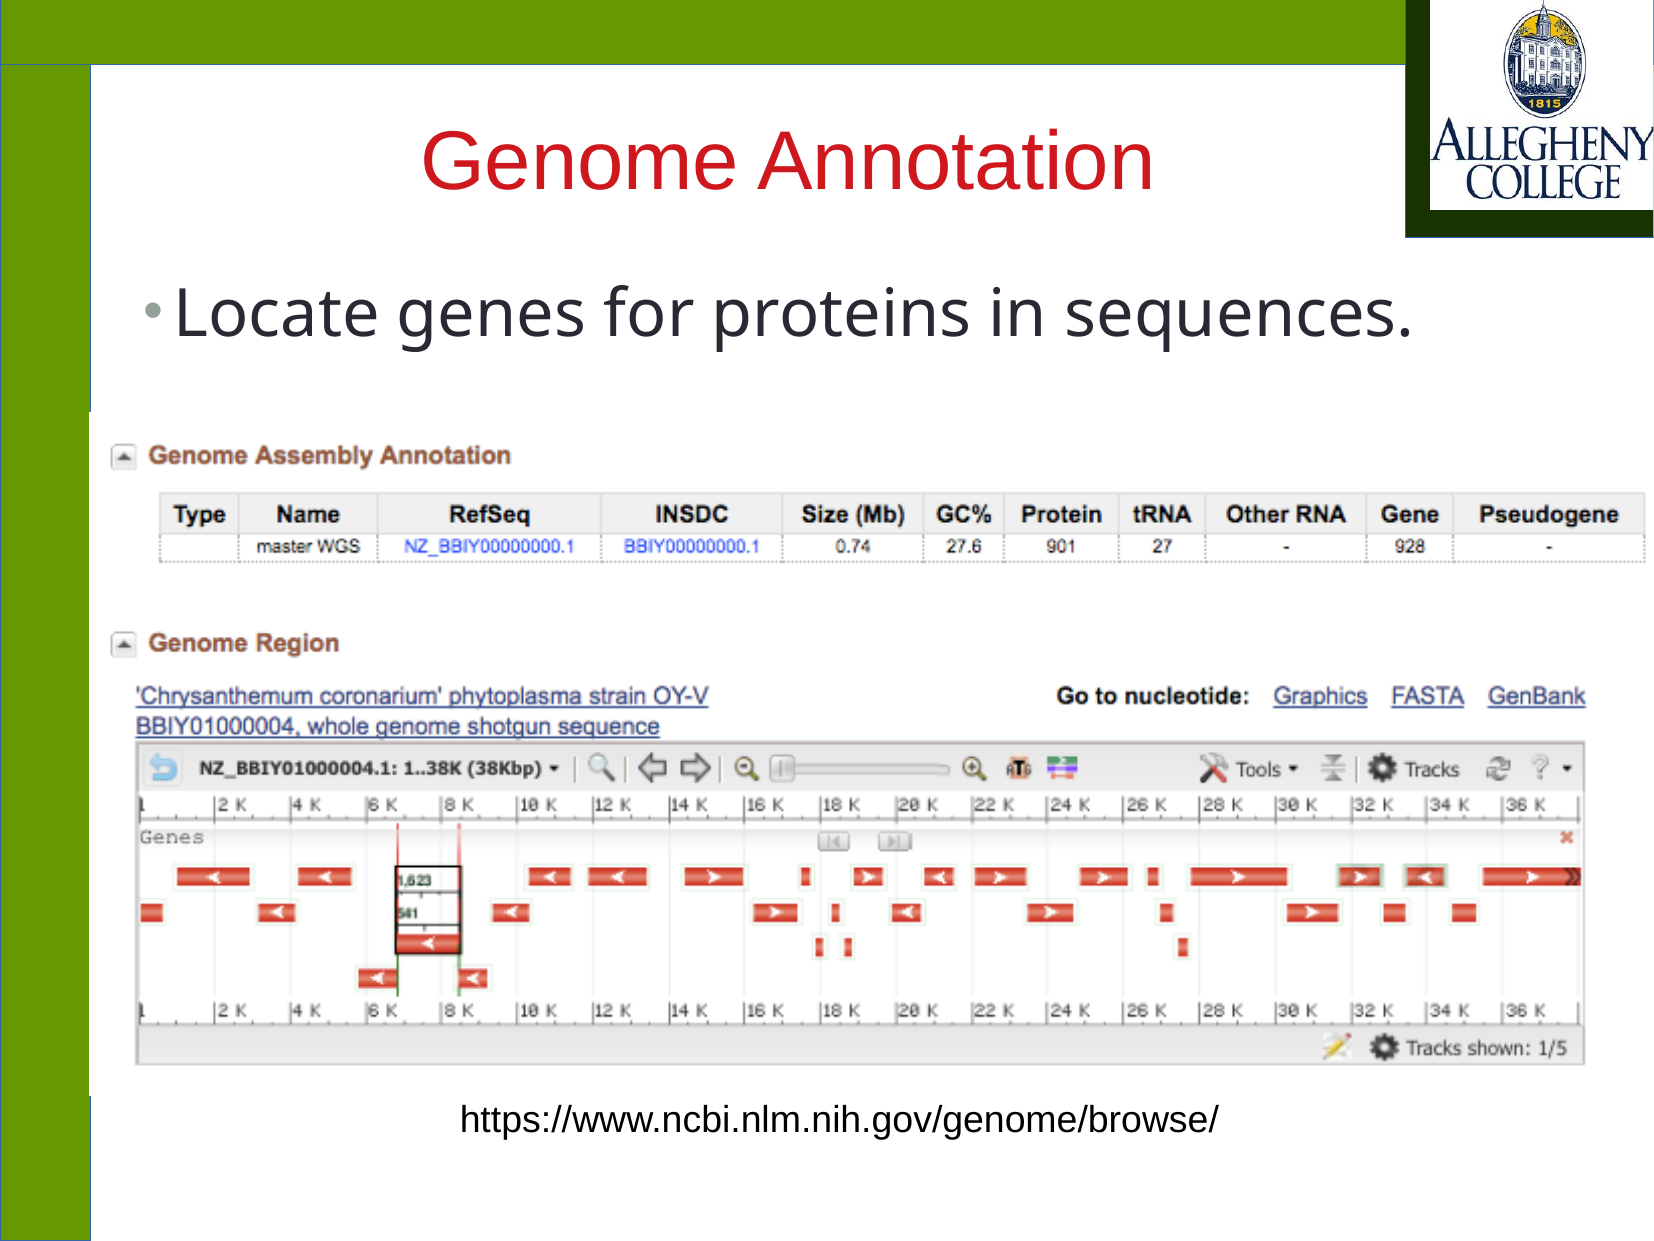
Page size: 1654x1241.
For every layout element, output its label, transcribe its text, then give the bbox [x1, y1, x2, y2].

text_box https://www.ncbi.nlm.nih.gov/genome/browse/ [444, 1091, 1315, 1190]
text_box Genome Annotation [405, 75, 1654, 238]
text_box [0, 0, 1430, 1241]
picture [1430, 0, 1654, 75]
list Locate genes for proteins in sequences. [128, 262, 1479, 631]
picture [89, 412, 1654, 1096]
